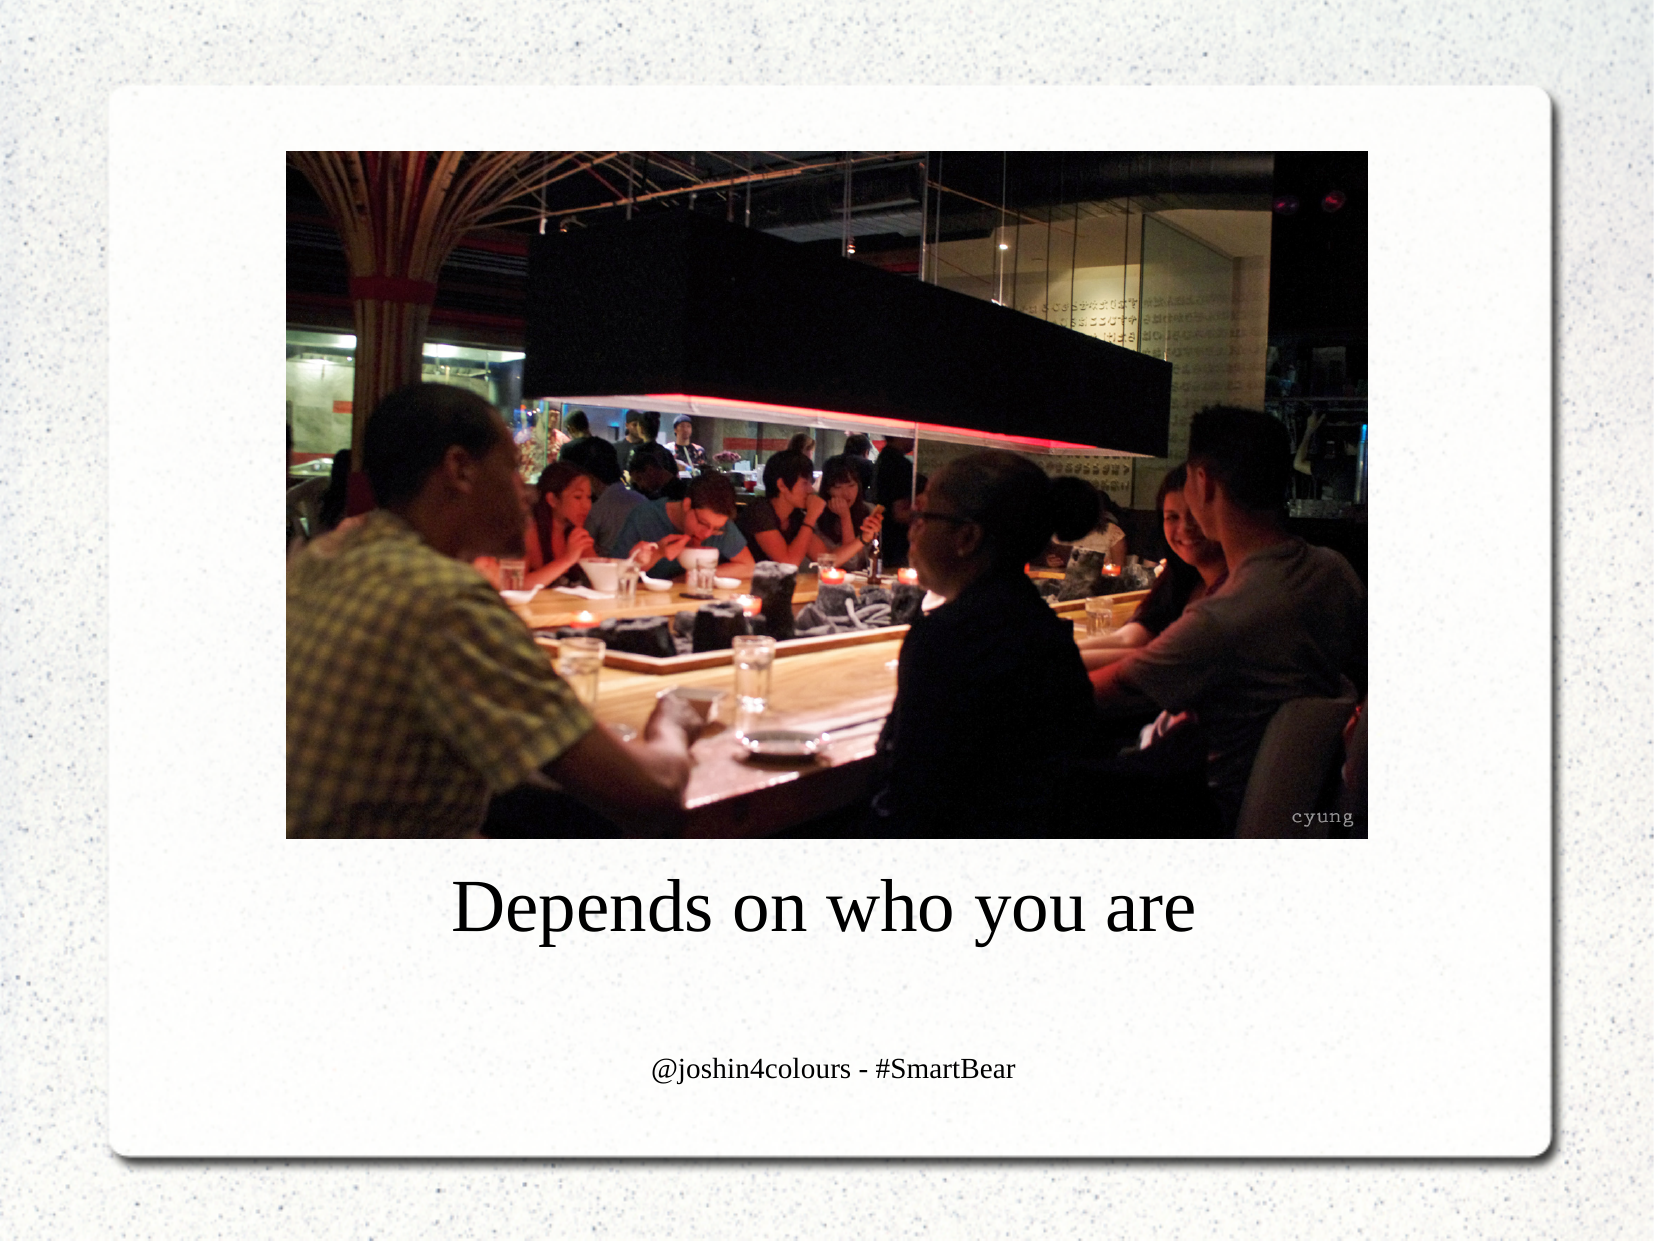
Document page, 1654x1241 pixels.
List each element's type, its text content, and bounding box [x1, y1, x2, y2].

subtitle Depends on who you are [145, 201, 1504, 1241]
picture [0, 0, 1654, 1241]
